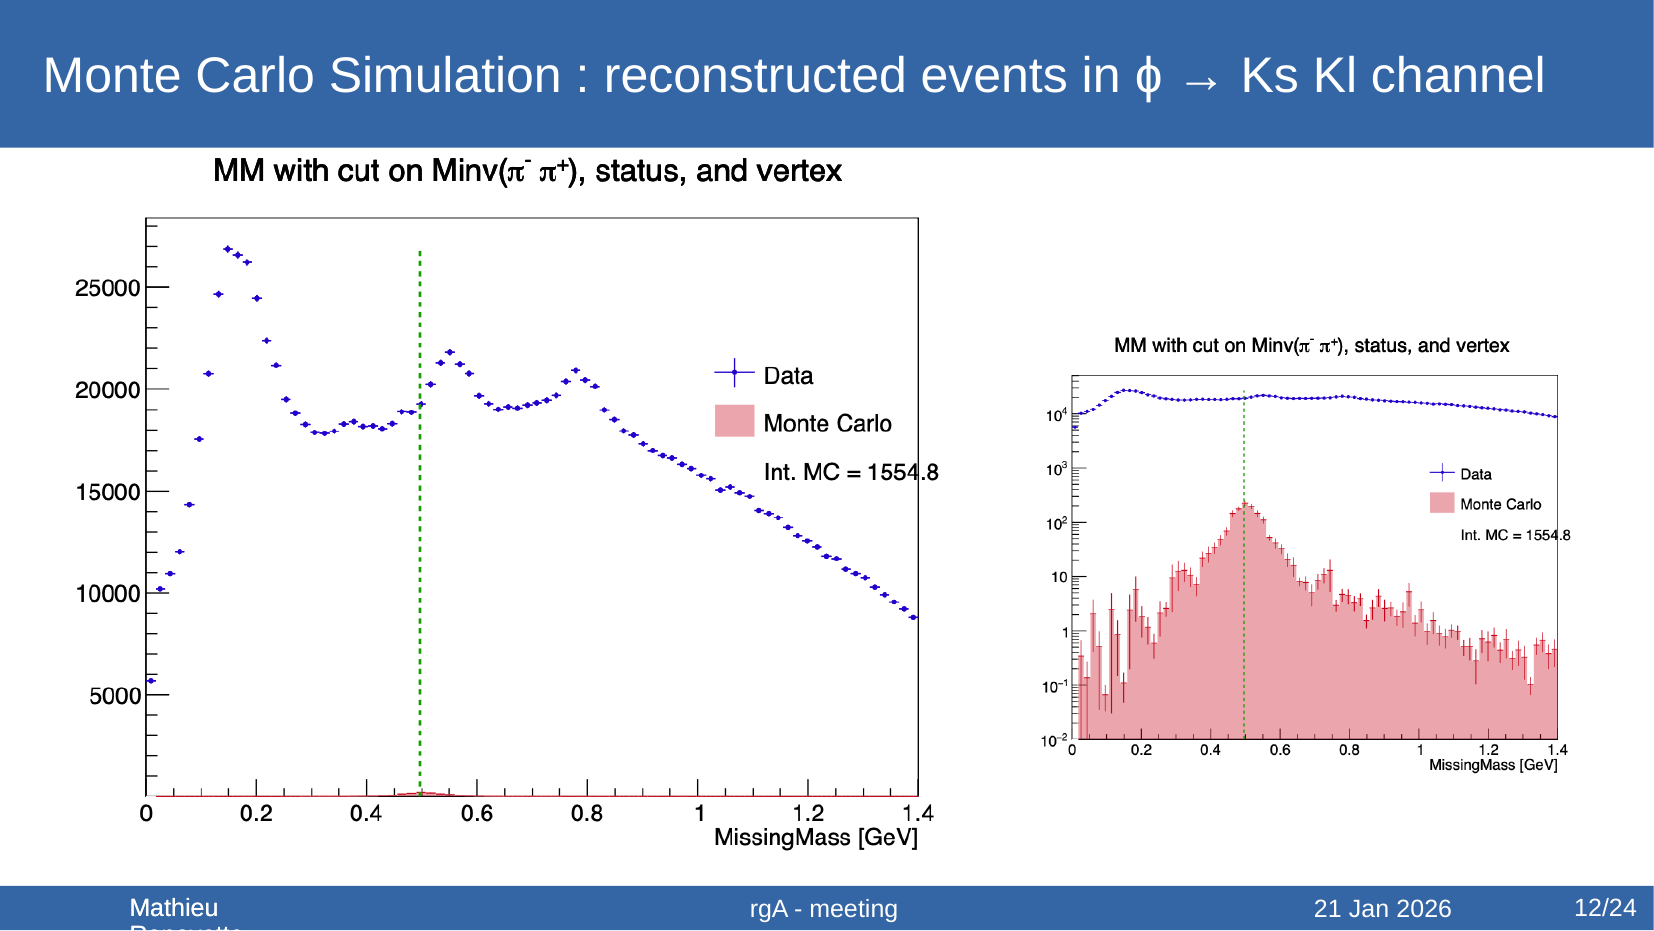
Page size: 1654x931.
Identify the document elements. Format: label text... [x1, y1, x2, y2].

text_box 21 Jan 2026 [1299, 887, 1536, 931]
text_box Mathieu Ronayette [114, 885, 355, 929]
picture [1038, 333, 1594, 778]
text_box [226, 885, 1654, 931]
picture [69, 153, 953, 860]
text_box [0, 885, 131, 931]
text_box 12/24 [1559, 885, 1654, 930]
text_box Monte Carlo Simulation : reconstructed events in ɸ → Ks Kl channel [27, 40, 1627, 114]
text_box rgA - meeting [734, 887, 953, 931]
text_box [0, 0, 1654, 148]
